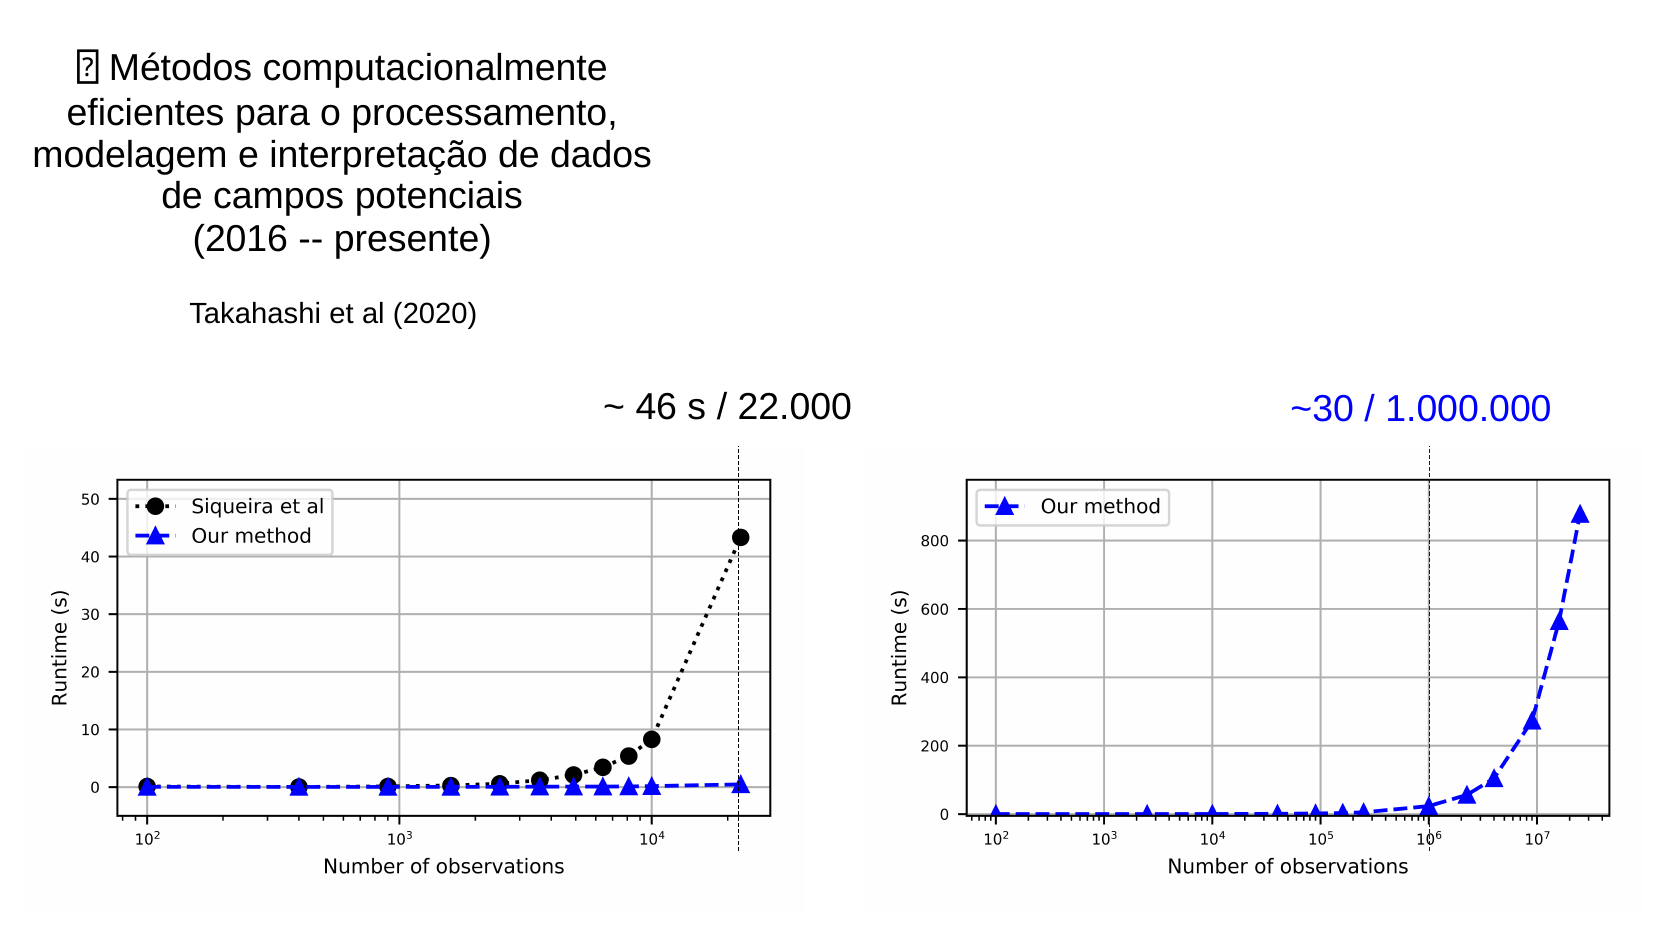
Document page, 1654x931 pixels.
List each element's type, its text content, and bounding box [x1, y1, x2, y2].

picture [863, 446, 1643, 914]
picture [23, 446, 804, 914]
text_box ⍰ Métodos computacionalmente eficientes para o processamento, modelagem e interpretação de dados de campos potenciais (2016 -- presente) [17, 32, 674, 272]
text_box Takahashi et al (2020) [85, 289, 582, 337]
text_box ~30 / 1.000.000 [1275, 380, 1567, 438]
text_box ~ 46 s / 22.000 [588, 377, 878, 435]
